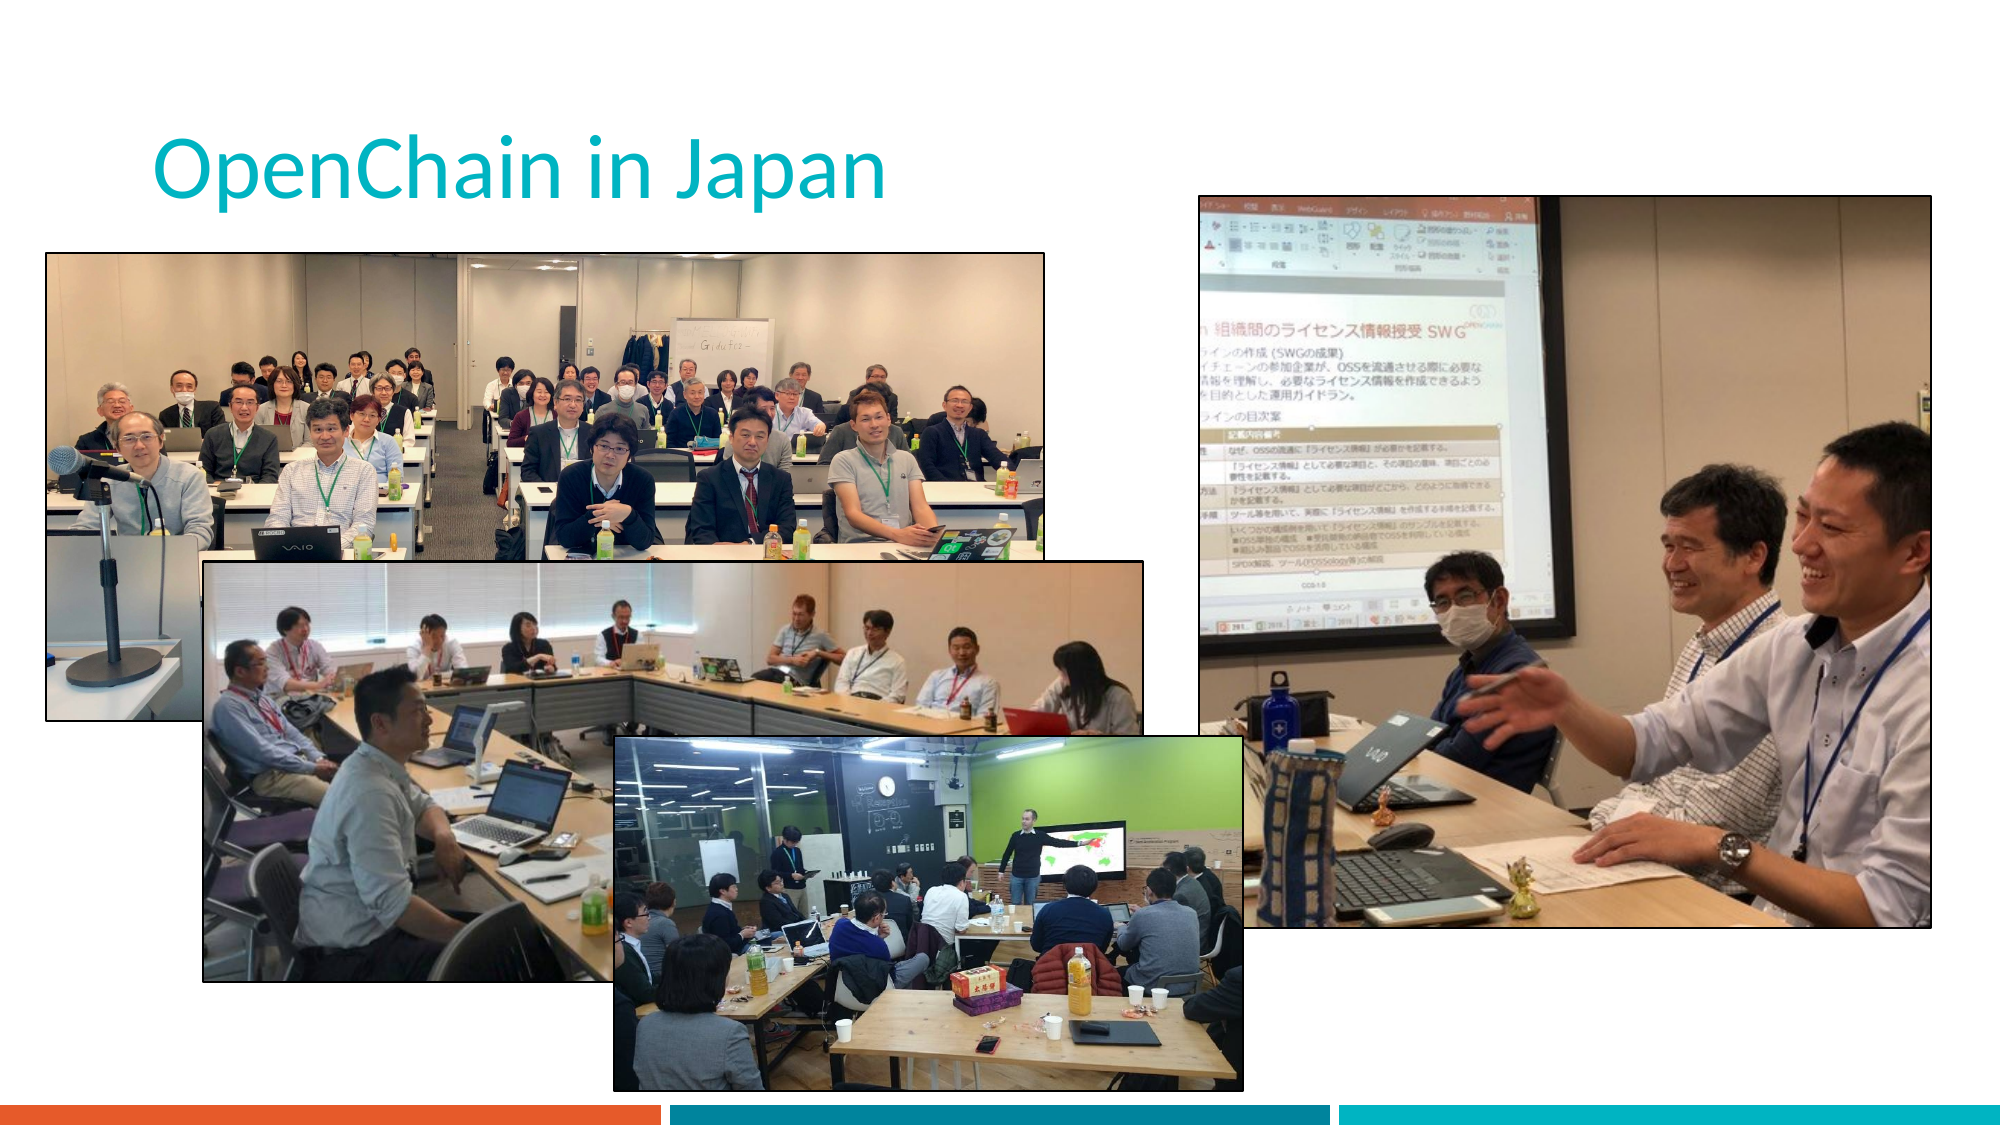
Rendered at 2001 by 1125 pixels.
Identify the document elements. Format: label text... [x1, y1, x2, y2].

picture [615, 737, 1243, 1090]
title OpenChain in Japan [137, 59, 1863, 278]
picture [46, 253, 1043, 720]
picture [1199, 197, 1930, 928]
picture [204, 562, 1142, 982]
